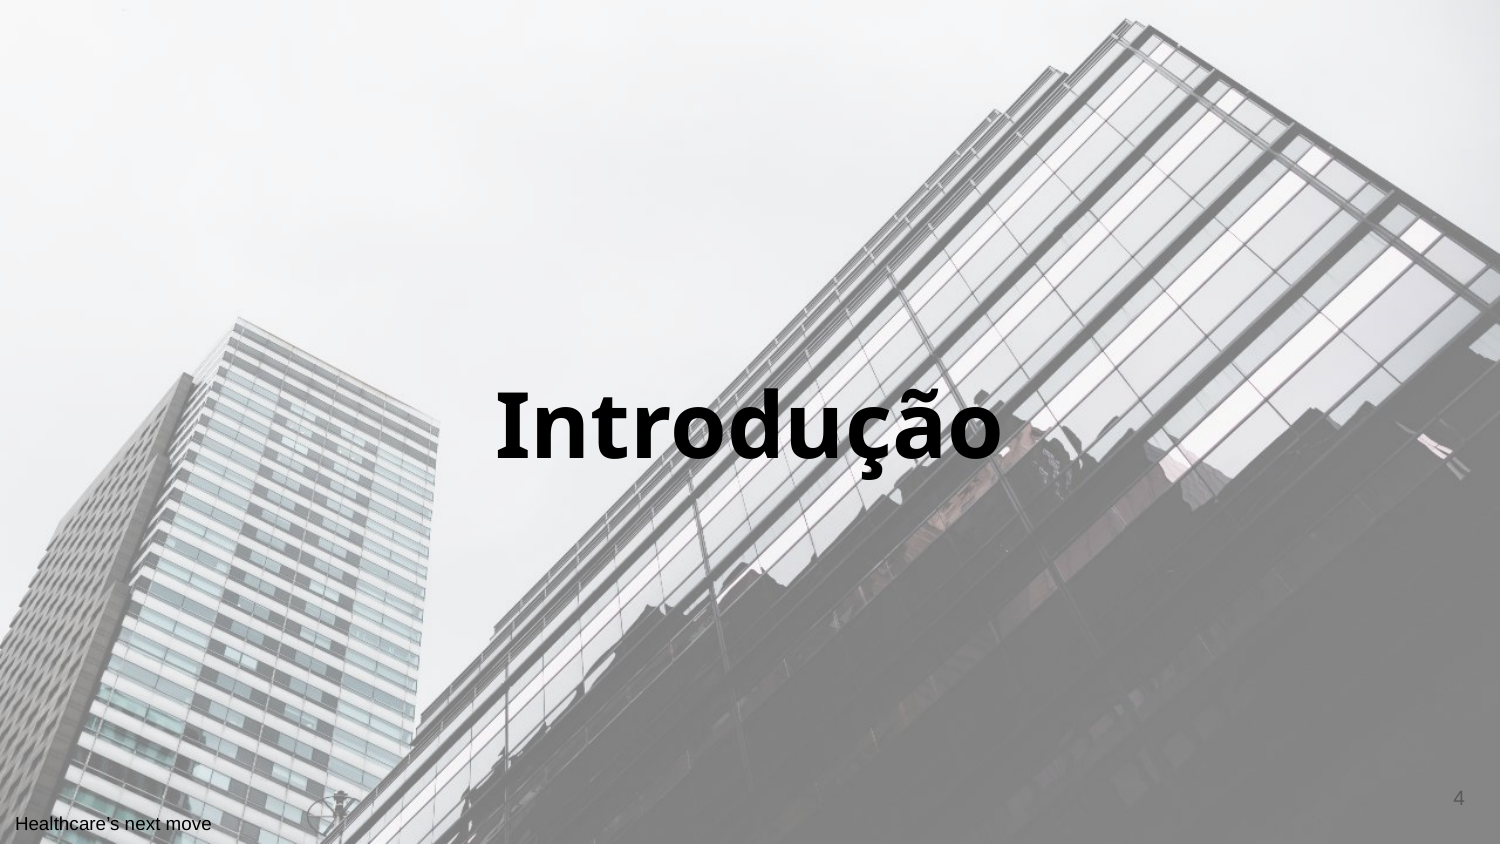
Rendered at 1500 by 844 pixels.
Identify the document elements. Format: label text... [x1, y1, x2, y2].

picture [0, 0, 1500, 844]
slide_number <number> [1389, 764, 1480, 830]
title Introdução [51, 352, 1449, 491]
